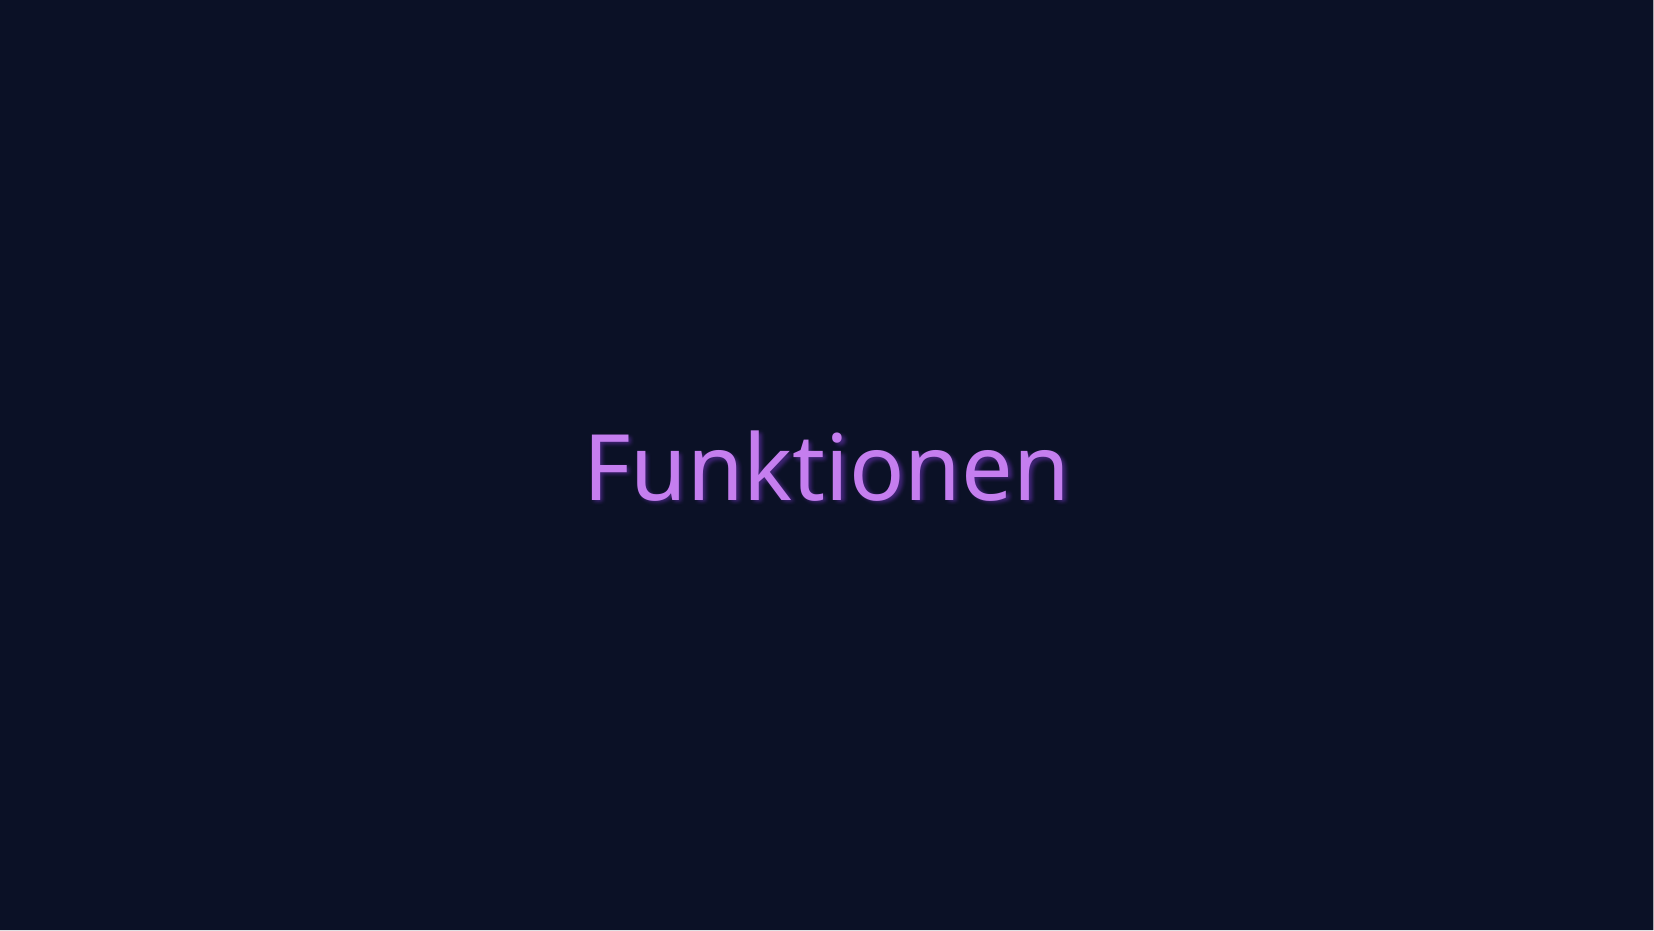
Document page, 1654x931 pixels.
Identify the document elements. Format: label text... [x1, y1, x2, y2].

title Funktionen [82, 387, 1571, 543]
